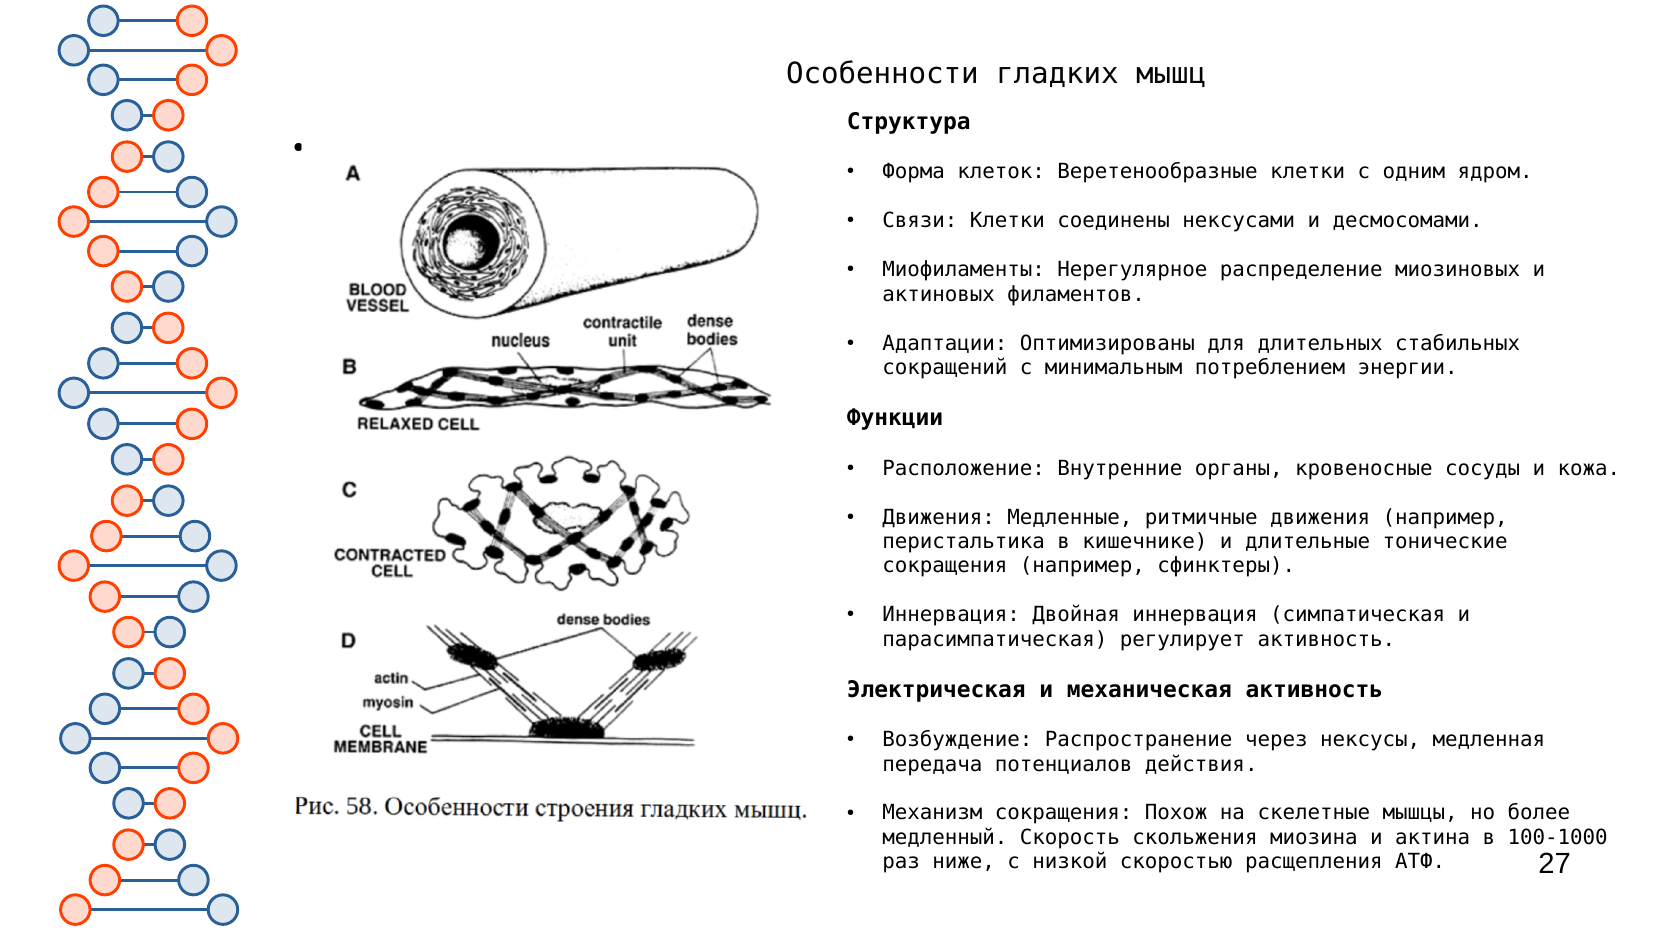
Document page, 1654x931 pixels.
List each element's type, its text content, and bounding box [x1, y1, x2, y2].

picture [295, 136, 826, 843]
title Особенности гладких мышц [275, 0, 1605, 150]
text_box [278, 123, 832, 657]
text_box Структура Форма клеток: Веретенообразные клетки с одним ядром. Связи: Клетки соединены нексусами и десмосомами. Миофиламенты: Нерегулярное распределение миозиновых и актиновых филаментов. Адаптации: Оптимизированы для длительных стабильных сокращений с минимальным потреблением энергии. Функции Расположение: Внутренние органы, кровеносные сосуды и кожа. Движения: Медленные, ритмичные движения (например, перистальтика в кишечнике) и длительные тонические сокращения (например, сфинктеры). Иннервация: Двойная иннервация (симпатическая и парасимпатическая) регулирует активность. Электрическая и механическая активность Возбуждение: Распространение через нексусы, медленная передача потенциалов действия. Механизм сокращения: Похож на скелетные мышцы, но более медленный. Скорость скольжения миозина и актина в 100-1000 раз ниже, с низкой скоростью расщепления АТФ. [832, 100, 1650, 741]
